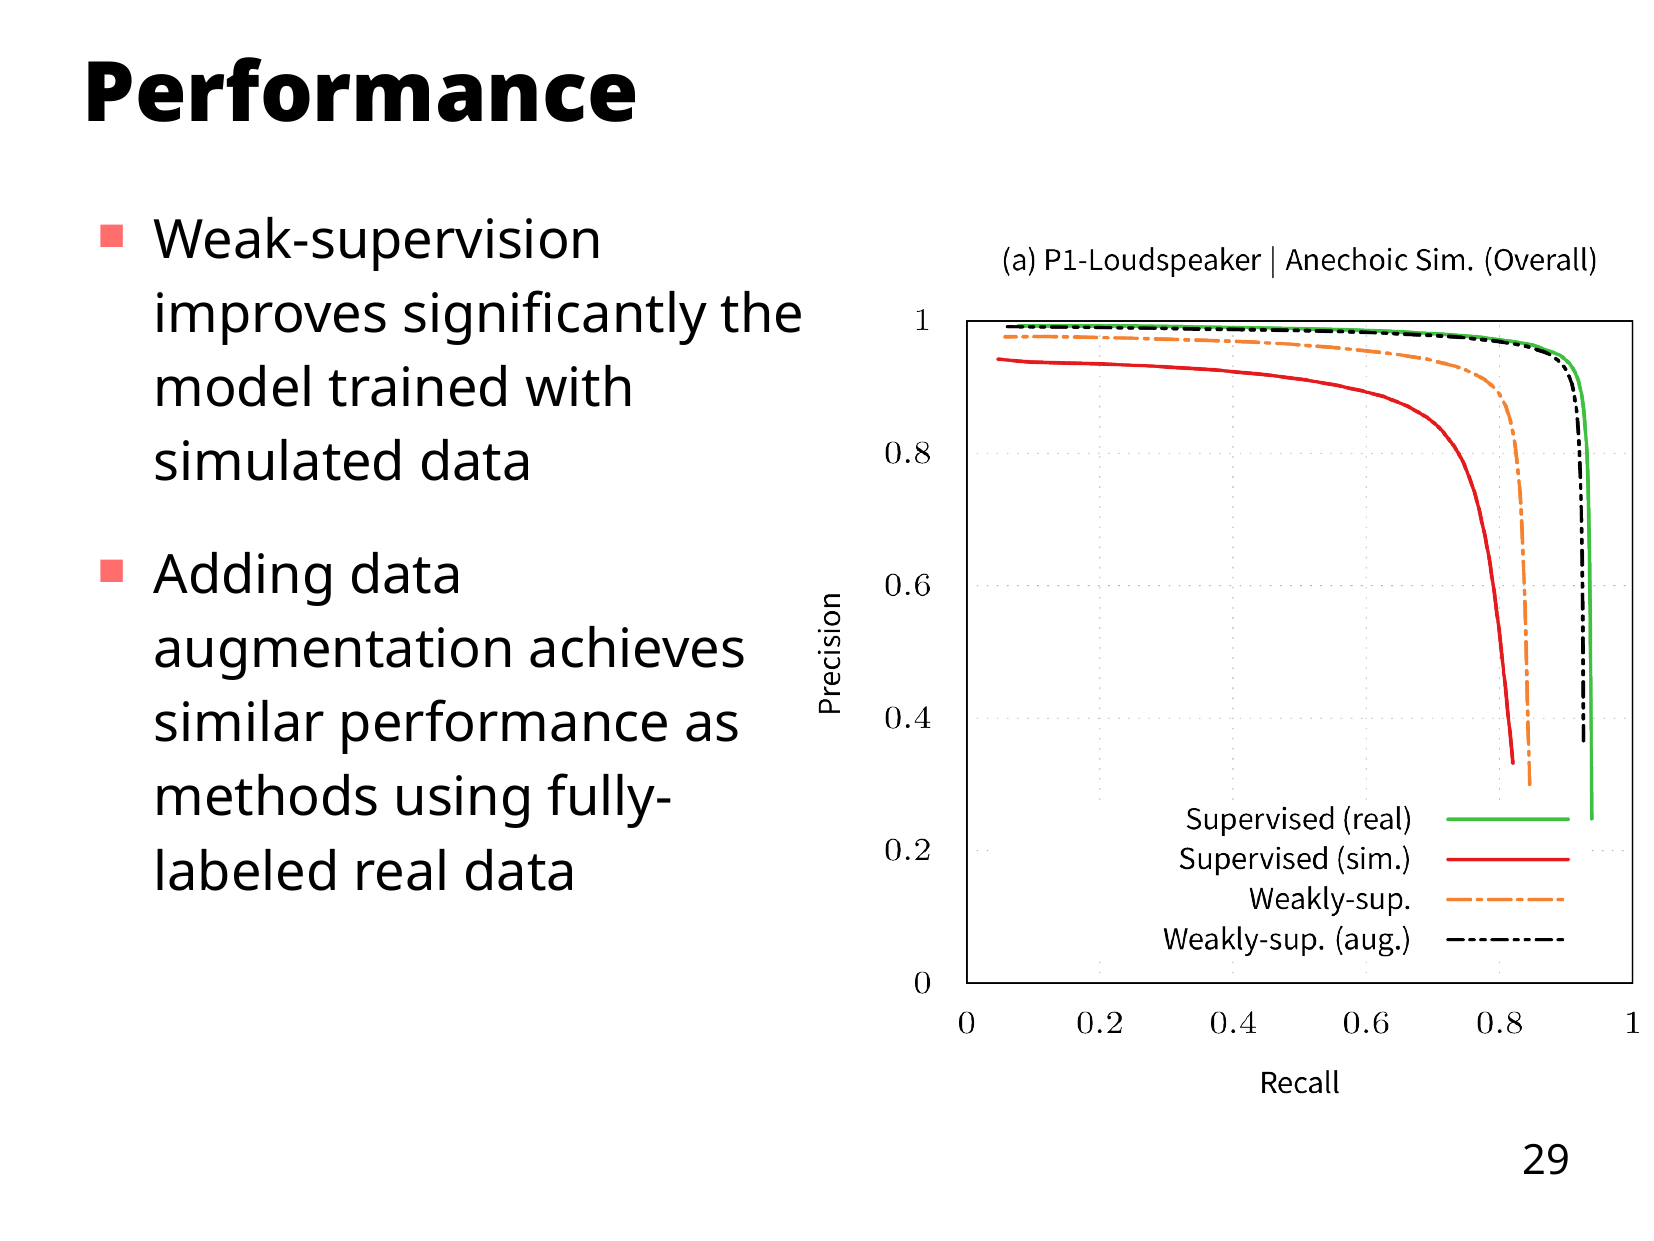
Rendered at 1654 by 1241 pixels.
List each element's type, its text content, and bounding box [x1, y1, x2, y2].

list Weak-supervision improves significantly the model trained with simulated data Adding data augmentation achieves similar performance as methods using fully-labeled real data [82, 200, 817, 1111]
title Performance [82, 37, 1571, 143]
picture [817, 200, 1654, 1111]
